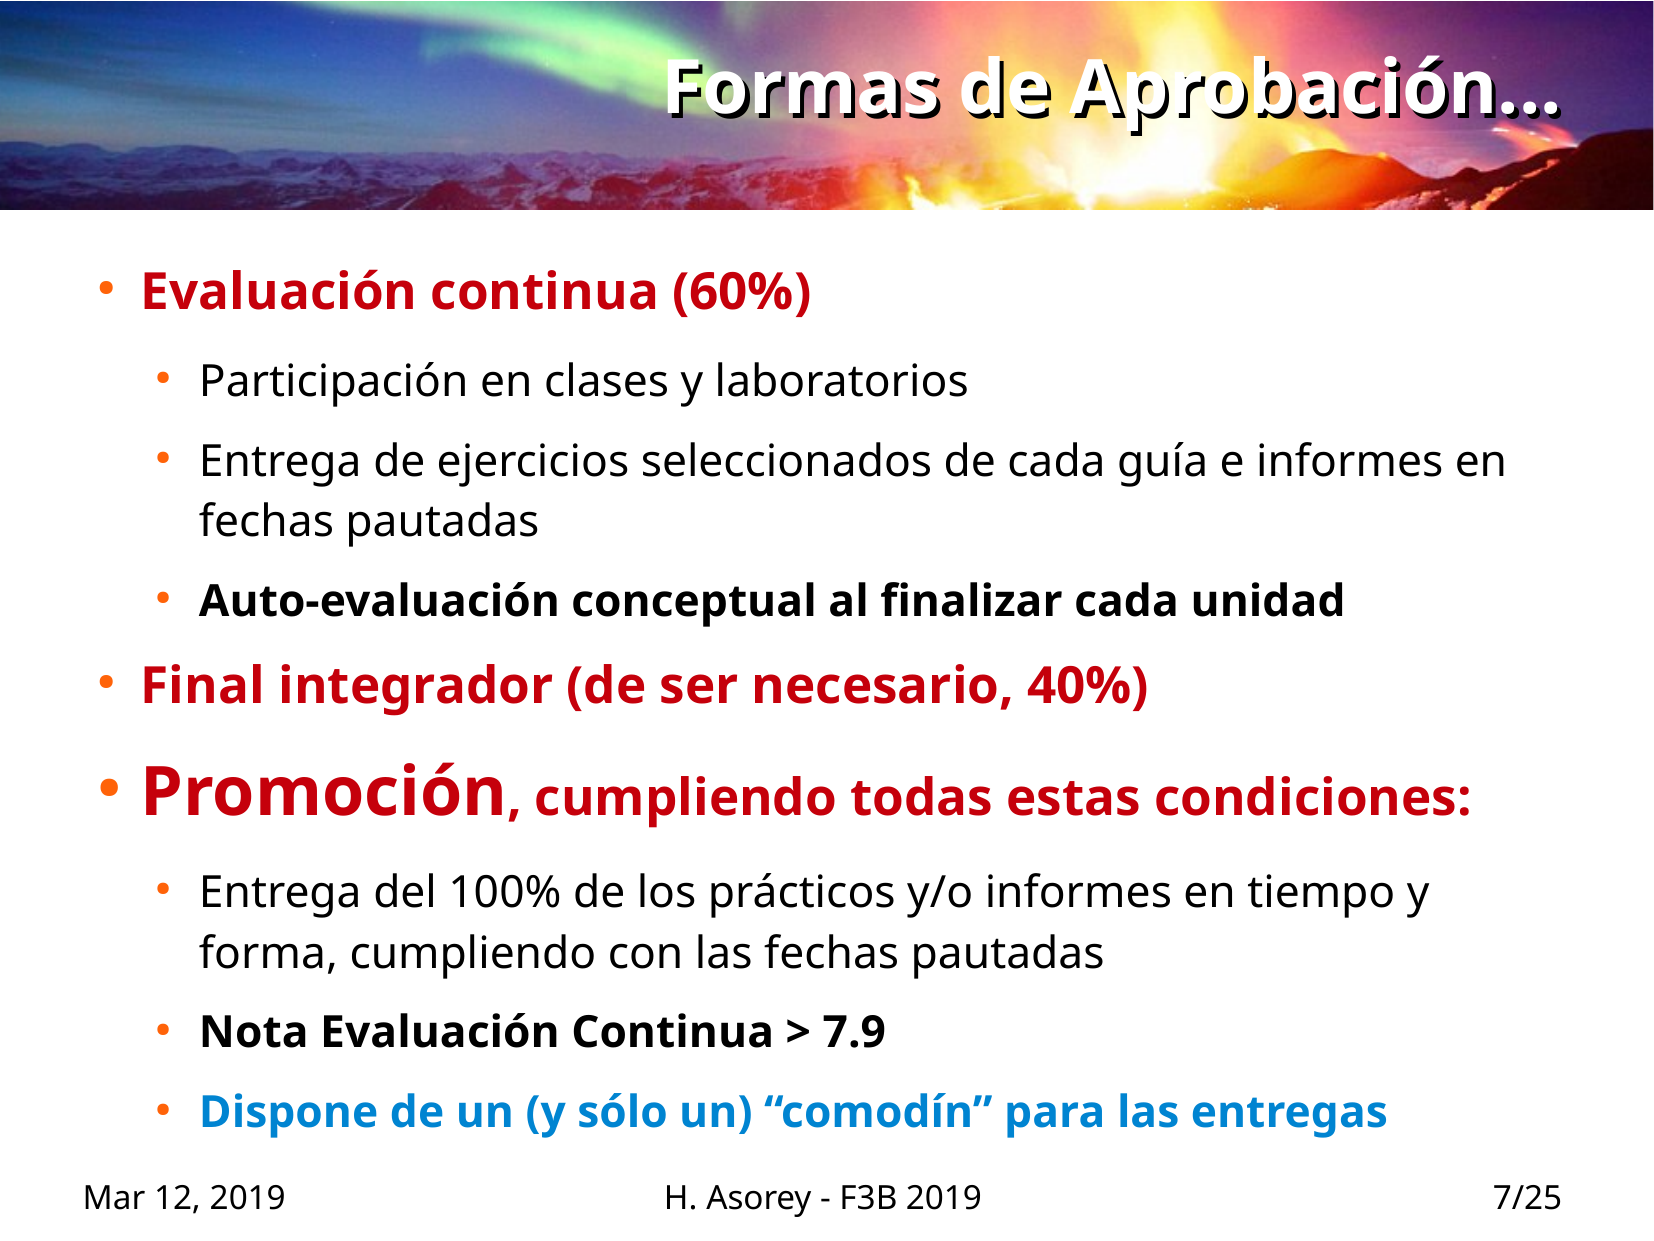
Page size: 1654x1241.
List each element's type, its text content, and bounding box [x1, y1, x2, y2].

title Formas de Aprobación... [75, 19, 1564, 151]
list Evaluación continua (60%) Participación en clases y laboratorios Entrega de ejercicios seleccionados de cada guía e informes en fechas pautadas Auto-evaluación conceptual al finalizar cada unidad Final integrador (de ser necesario, 40%) Promoción, cumpliendo todas estas condiciones: Entrega del 100% de los prácticos y/o informes en tiempo y forma, cumpliendo con las fechas pautadas Nota Evaluación Continua > 7.9 Dispone de un (y sólo un) “comodín” para las entregas [82, 255, 1571, 1156]
picture [0, 1, 1654, 210]
